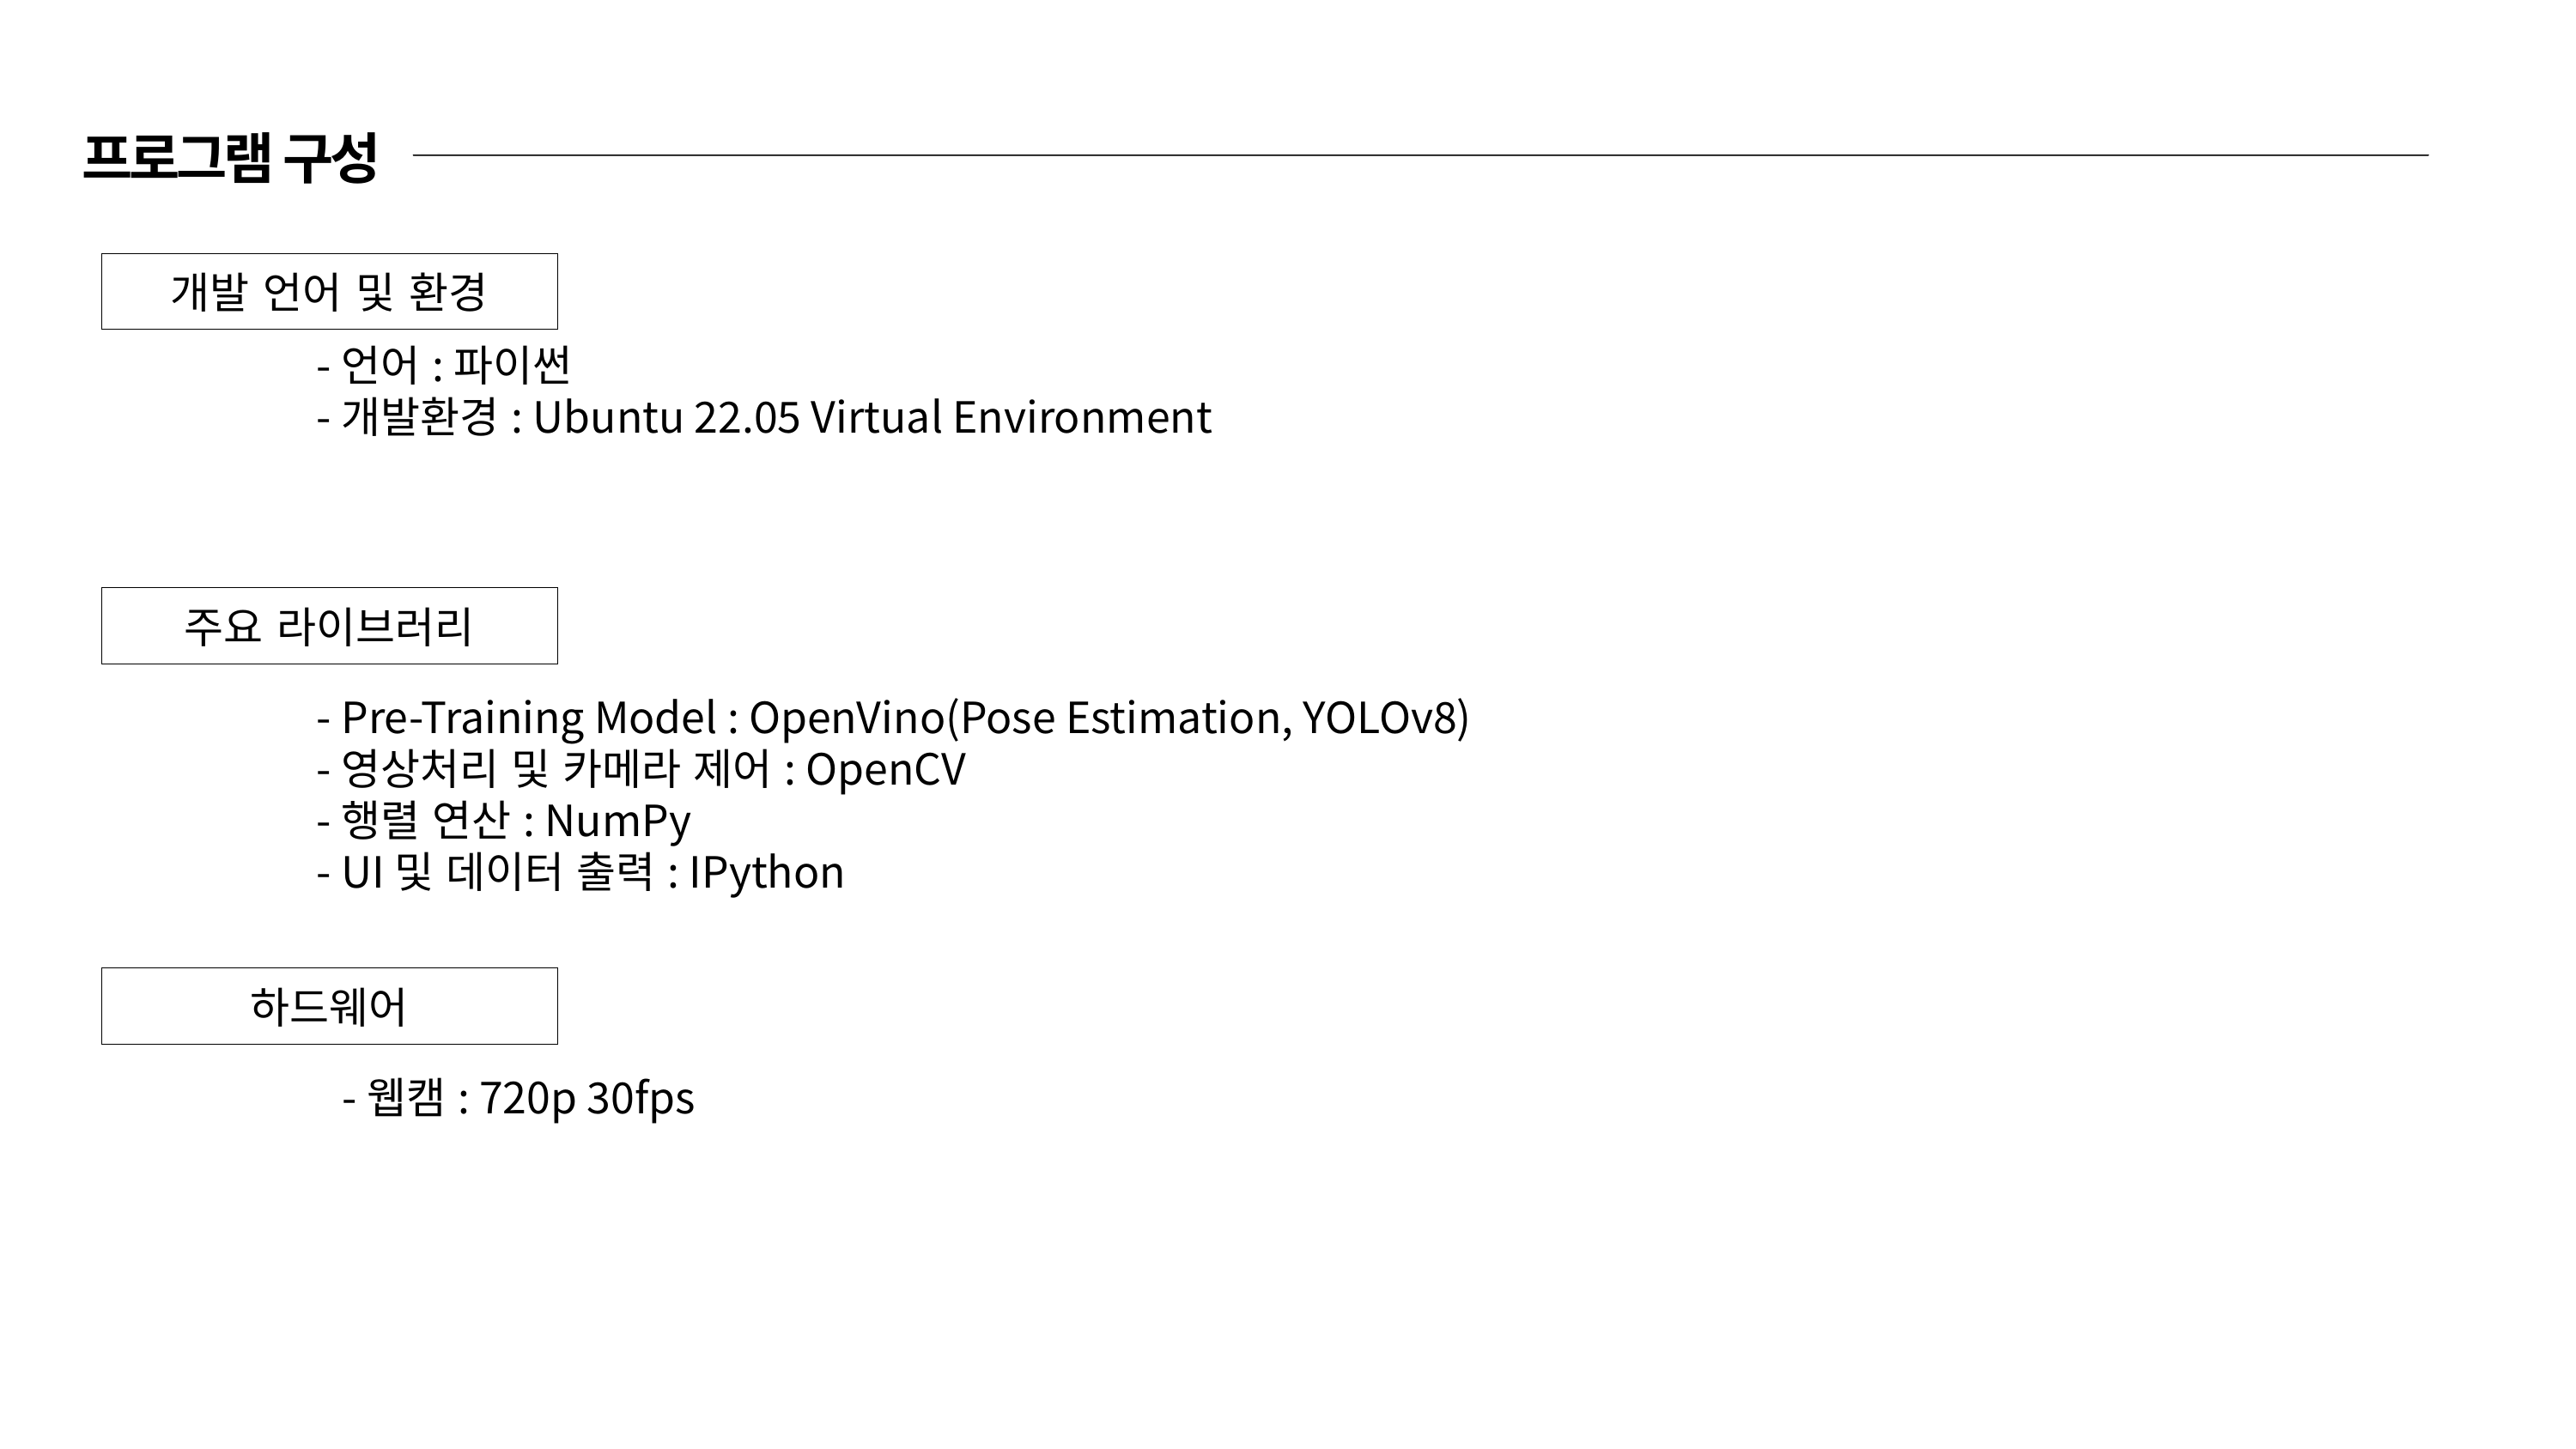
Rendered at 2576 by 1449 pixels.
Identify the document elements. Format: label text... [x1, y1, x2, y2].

text_box - 언어 : 파이썬 - 개발환경 : Ubuntu 22.05 Virtual Environment [304, 332, 1750, 533]
text_box 개발 언어 및 환경 [101, 253, 558, 330]
text_box 프로그램 구성 [82, 112, 609, 191]
text_box 주요 라이브러리 [101, 587, 558, 664]
text_box - 웹캠 : 720p 30fps [329, 1064, 1775, 1264]
text_box 하드웨어 [101, 967, 558, 1045]
text_box - Pre-Training Model : OpenVino(Pose Estimation, YOLOv8) - 영상처리 및 카메라 제어 : OpenCV - 행렬 연산 : NumPy - UI 및 데이터 출력 : IPython [304, 684, 1750, 947]
